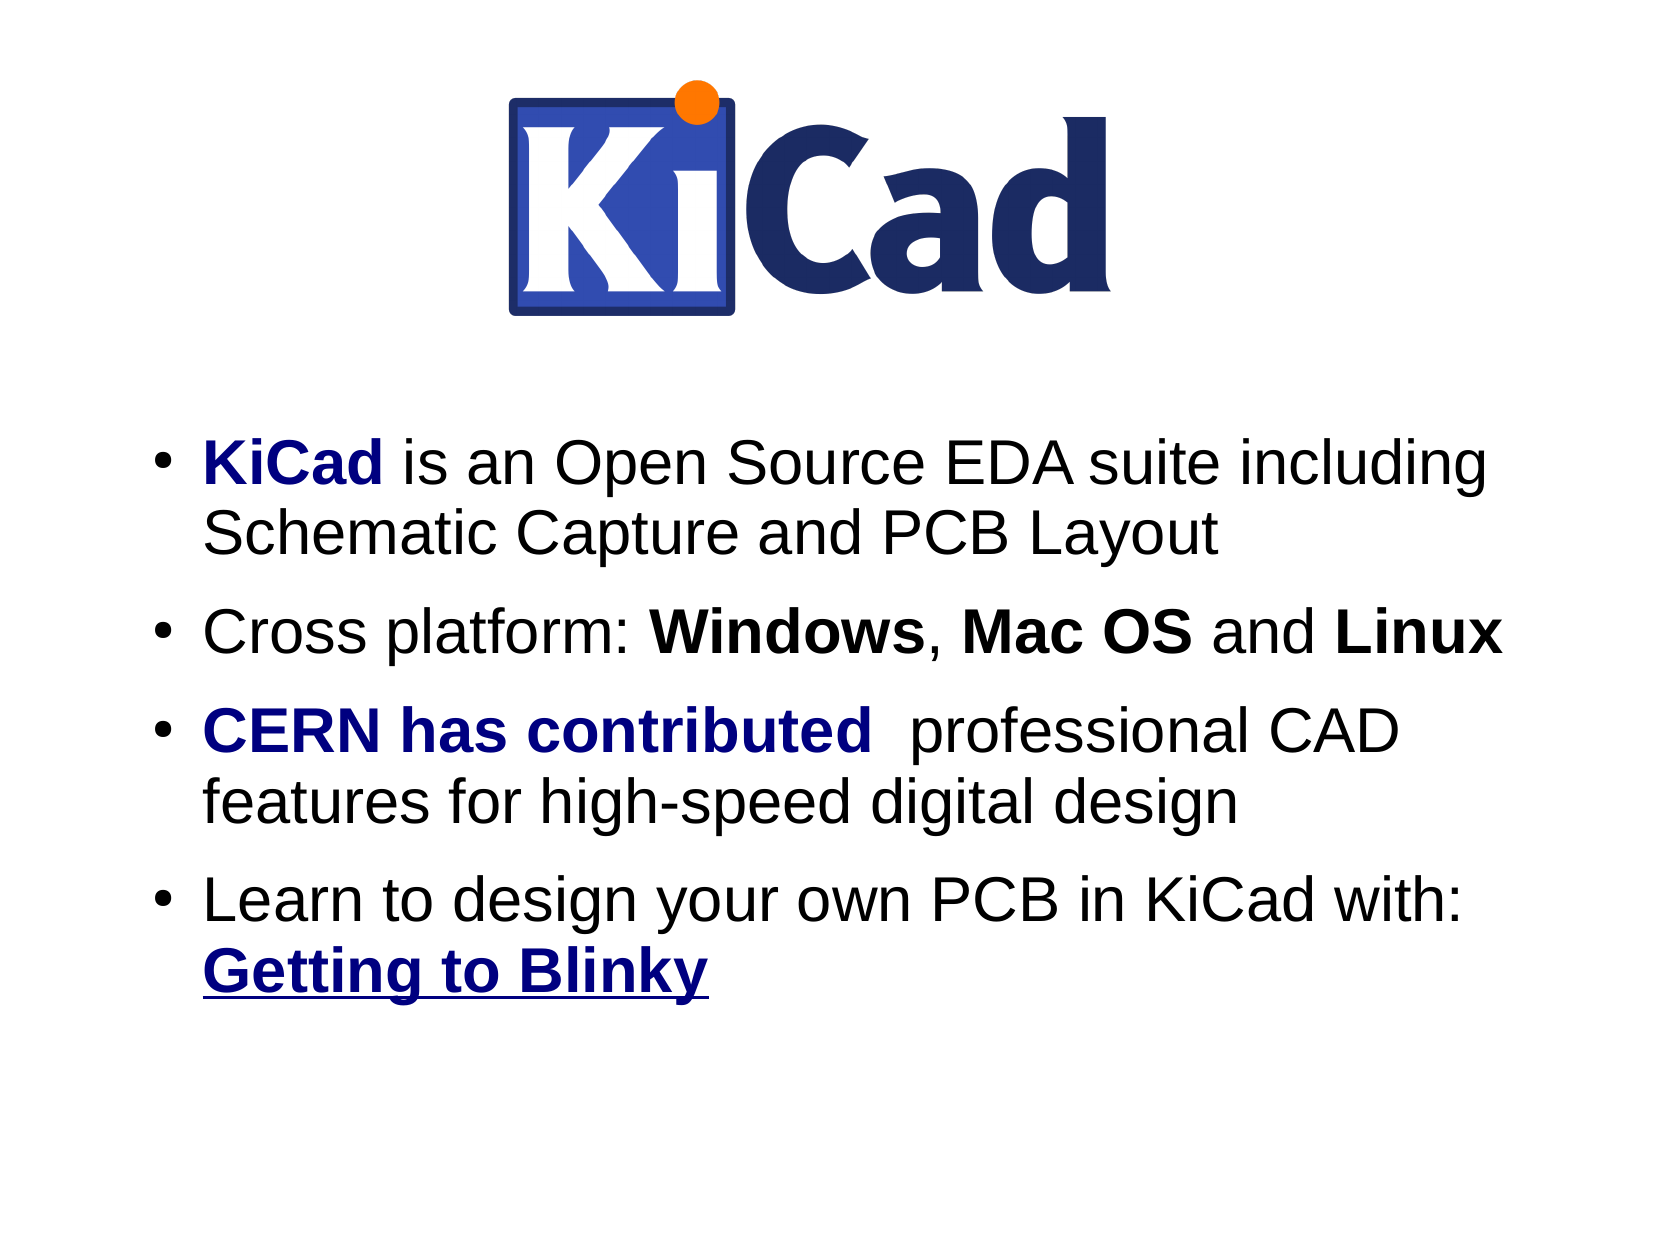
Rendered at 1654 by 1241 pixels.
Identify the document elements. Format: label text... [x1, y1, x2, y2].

list KiCad is an Open Source EDA suite including Schematic Capture and PCB Layout Cross platform: Windows, Mac OS and Linux CERN has contributed professional CAD features for high-speed digital design Learn to design your own PCB in KiCad with: Getting to Blinky [124, 426, 1516, 1048]
picture [494, 68, 1120, 324]
